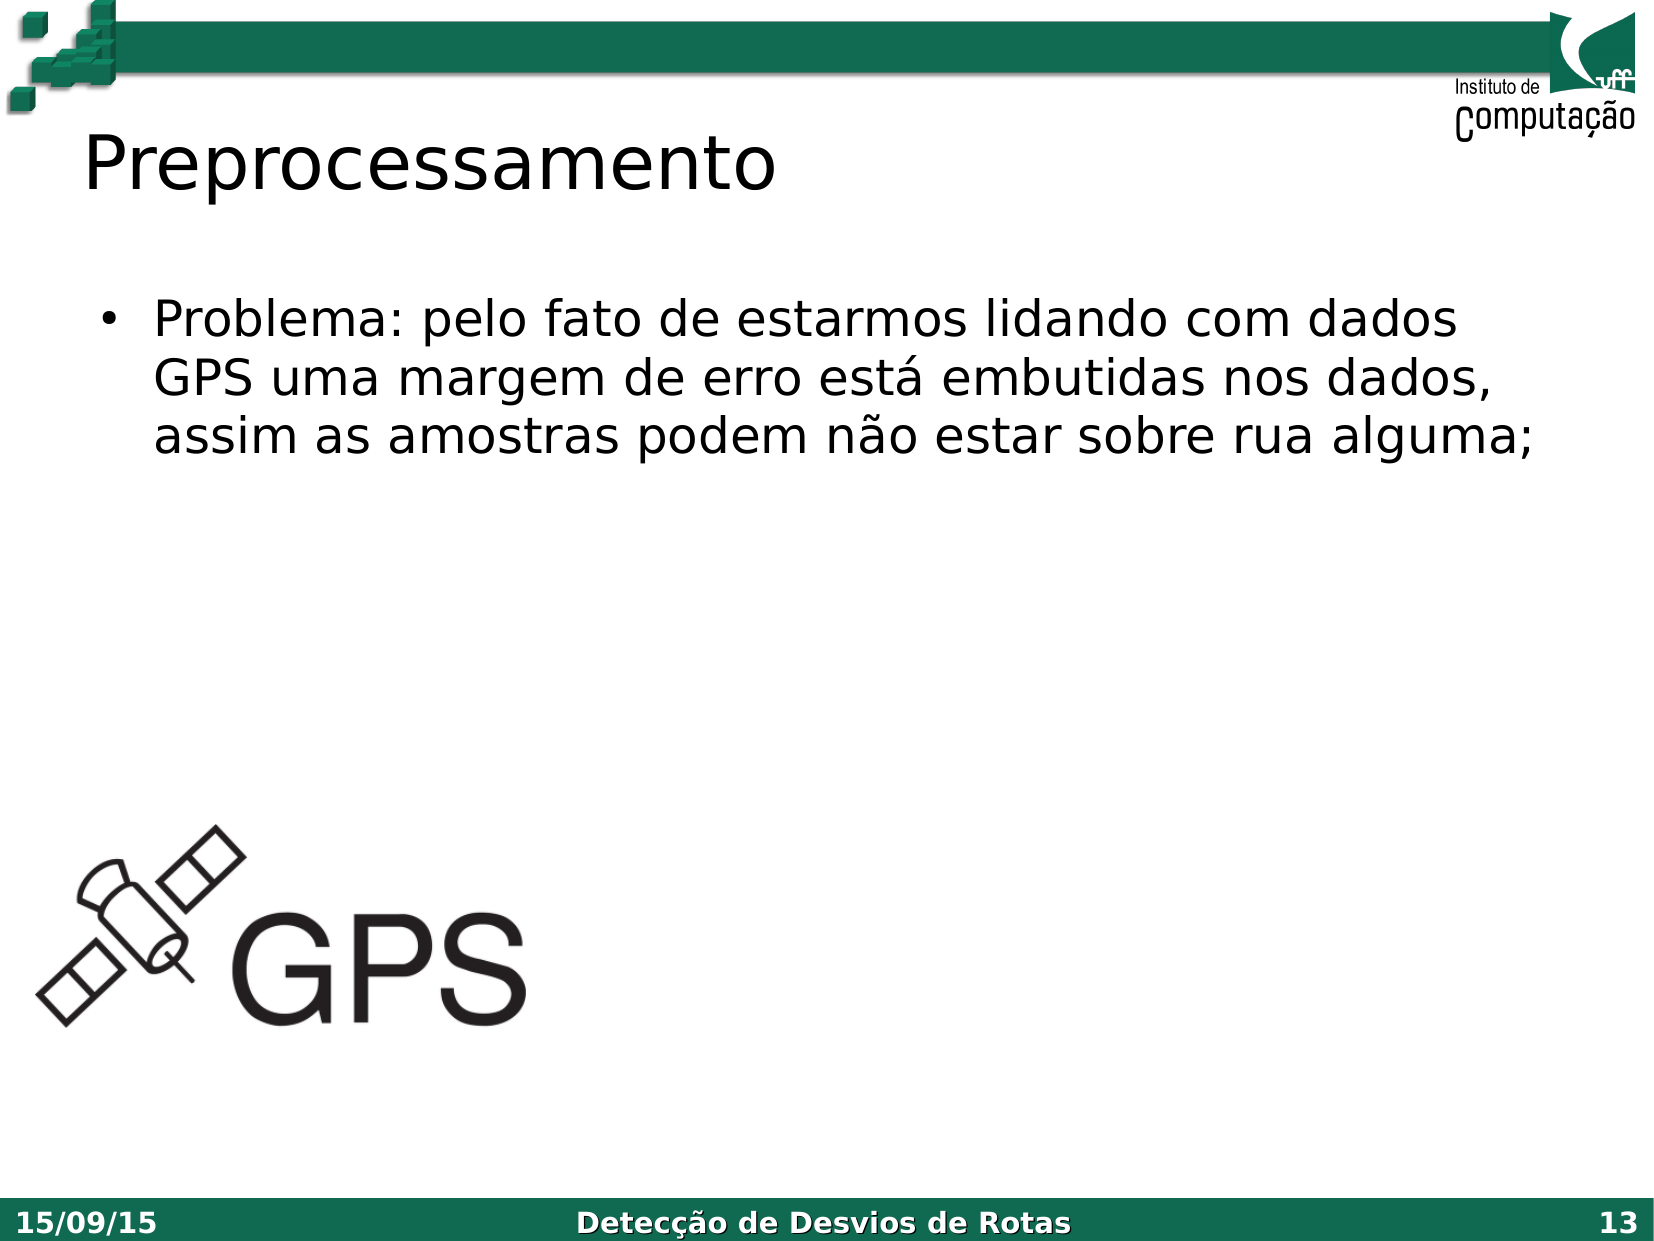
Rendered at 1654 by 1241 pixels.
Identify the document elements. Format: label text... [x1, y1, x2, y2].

title Preprocessamento [82, 70, 1571, 257]
picture [0, 0, 1654, 166]
picture [0, 1198, 1654, 1241]
picture [35, 824, 526, 1028]
list Problema: pelo fato de estarmos lidando com dados GPS uma margem de erro está embutidas nos dados, assim as amostras podem não estar sobre rua alguma; [82, 290, 1571, 1010]
